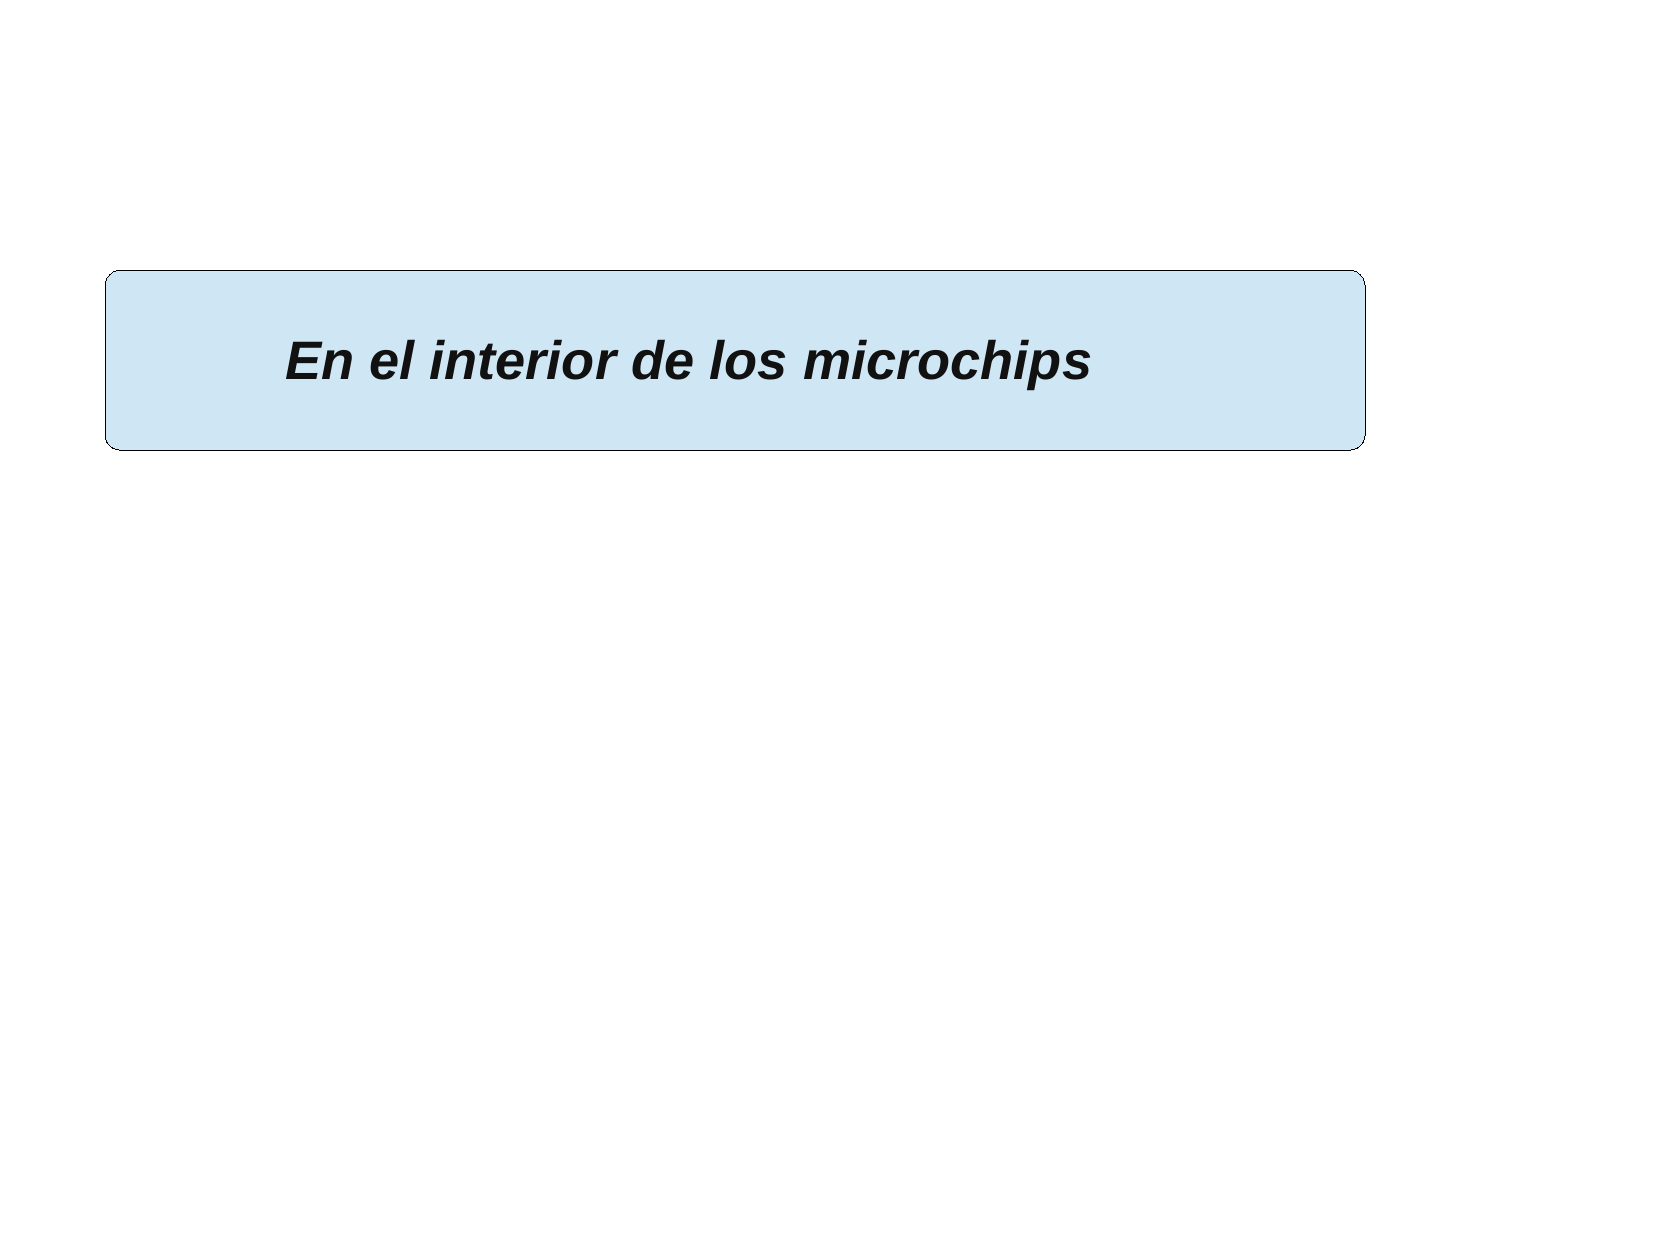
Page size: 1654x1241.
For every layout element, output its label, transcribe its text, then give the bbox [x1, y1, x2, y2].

text_box [105, 270, 1366, 451]
text_box En el interior de los microchips [285, 300, 1096, 422]
